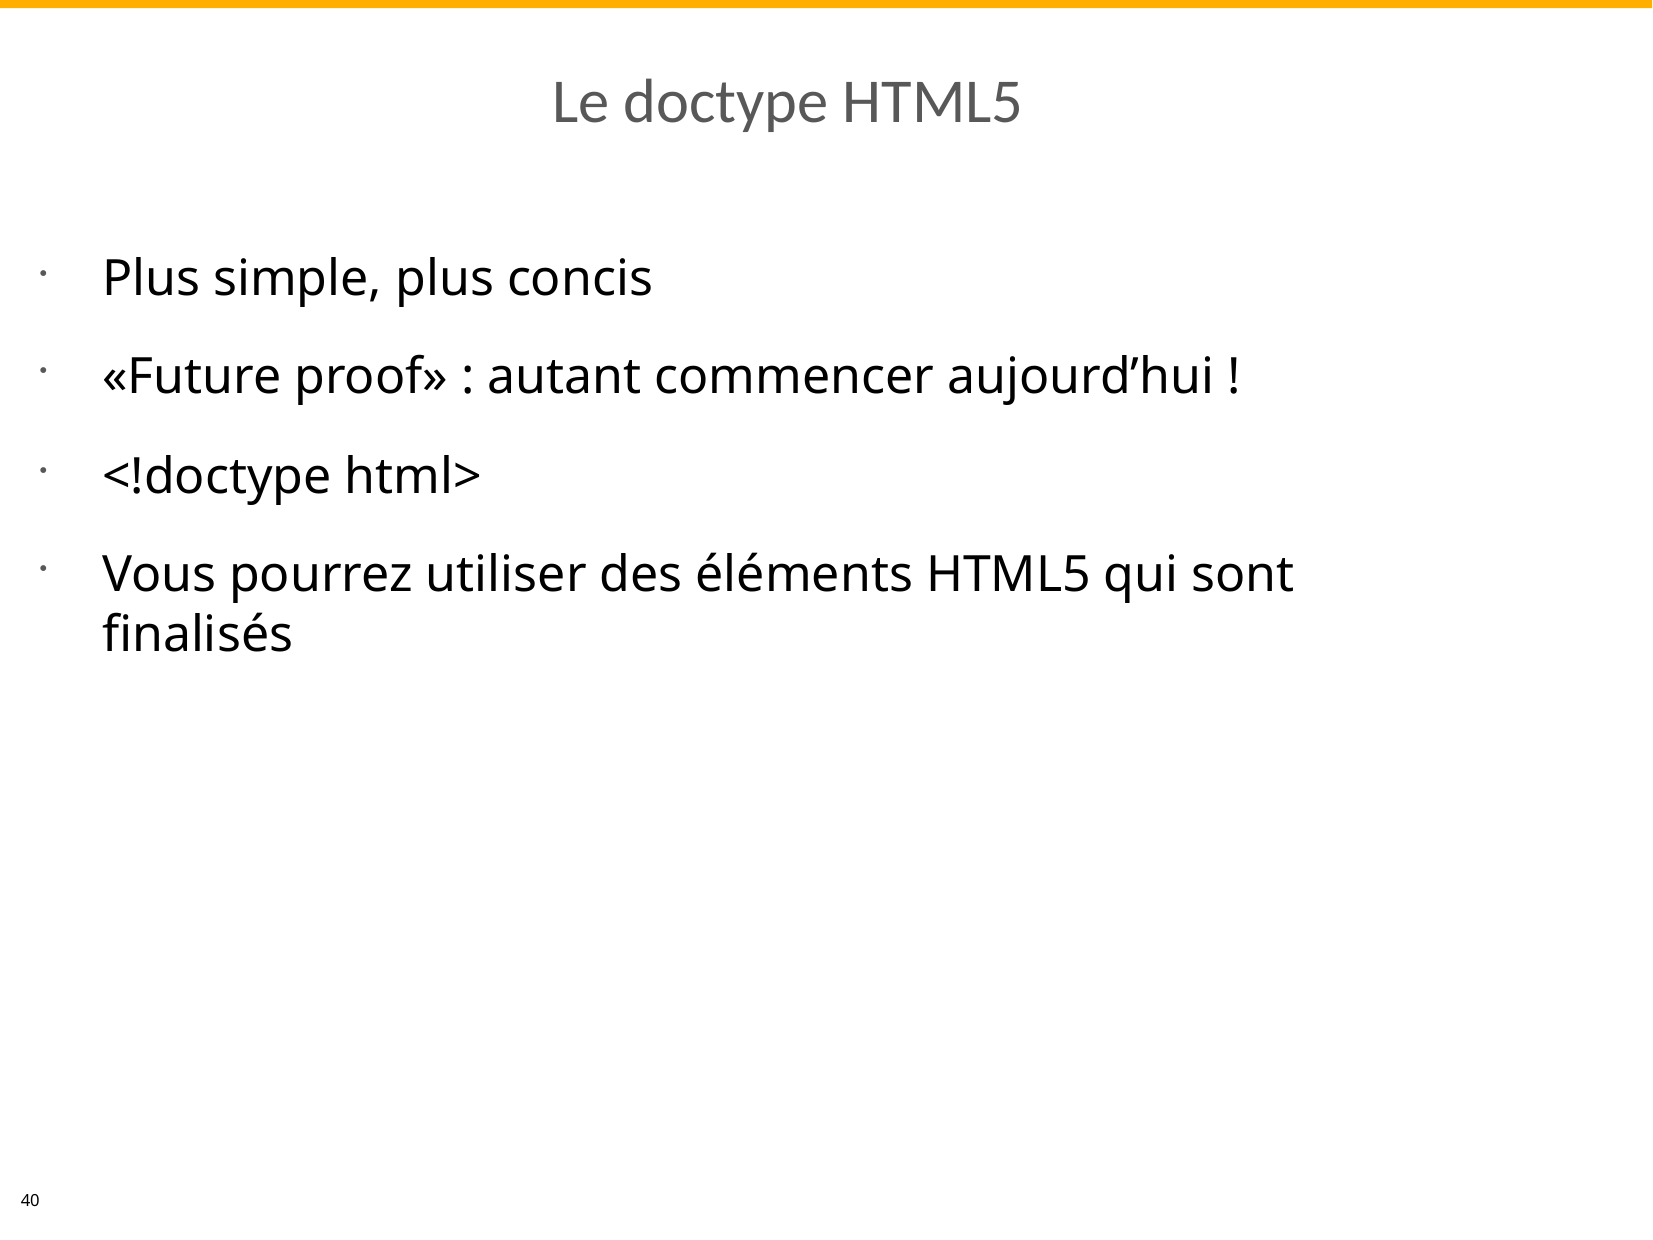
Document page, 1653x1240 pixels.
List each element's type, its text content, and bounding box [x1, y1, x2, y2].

title Le doctype HTML5 [549, 58, 1110, 268]
text_box <numéro> [14, 1189, 46, 1213]
text_box Plus simple, plus concis «Future proof» : autant commencer aujourd’hui ! <!doctype html> Vous pourrez utiliser des éléments HTML5 qui sont finalisés [37, 243, 1430, 662]
